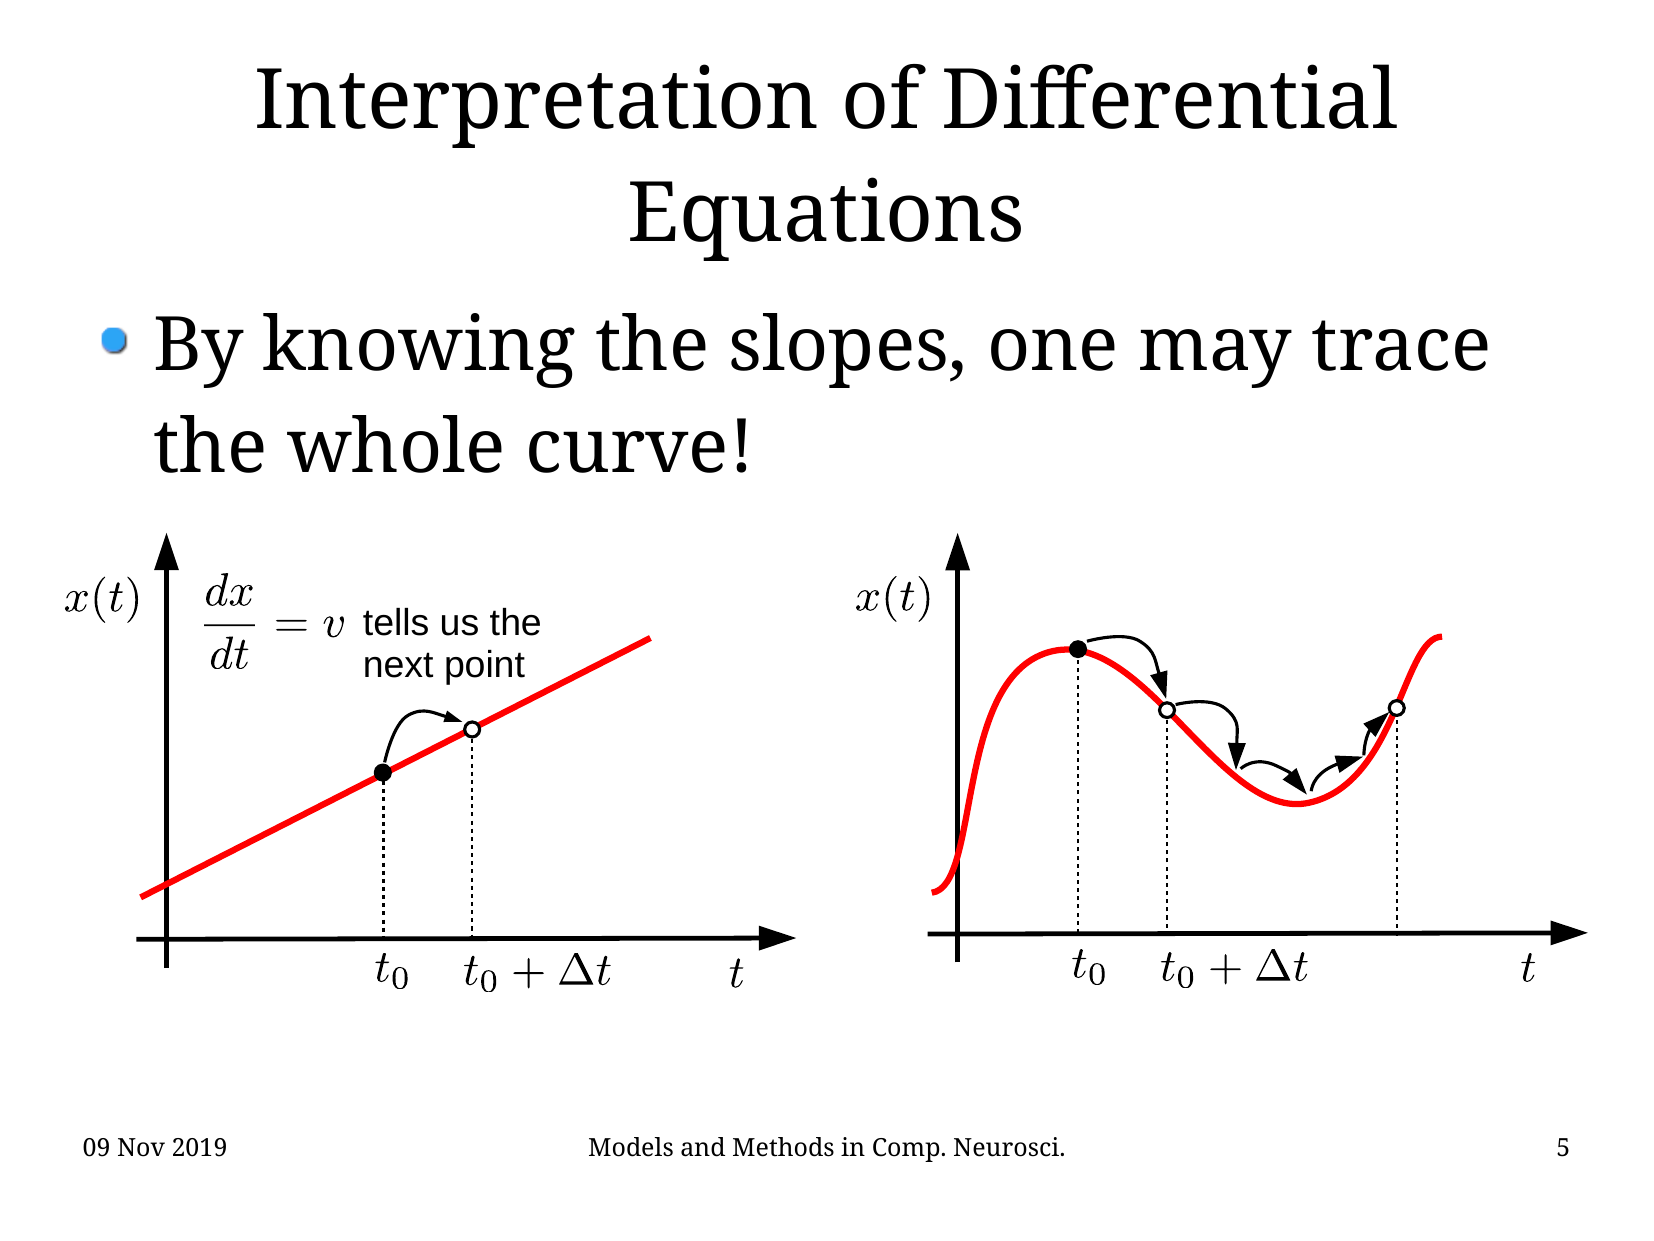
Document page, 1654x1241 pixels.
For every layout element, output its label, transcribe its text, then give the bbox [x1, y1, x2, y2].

picture [854, 576, 934, 622]
picture [204, 573, 347, 669]
text_box tells us the next point [348, 594, 623, 693]
text_box [464, 721, 480, 738]
text_box [375, 765, 391, 781]
title Interpretation of Differential Equations [82, 39, 1571, 267]
picture [728, 958, 745, 988]
text_box [1070, 641, 1086, 657]
list By knowing the slopes, one may trace the whole curve! [82, 290, 1571, 1010]
text_box [1389, 700, 1405, 716]
picture [374, 953, 410, 989]
picture [462, 953, 613, 992]
picture [1159, 949, 1310, 988]
picture [1520, 953, 1537, 982]
picture [1070, 949, 1107, 985]
picture [63, 576, 143, 623]
text_box [1159, 702, 1175, 718]
